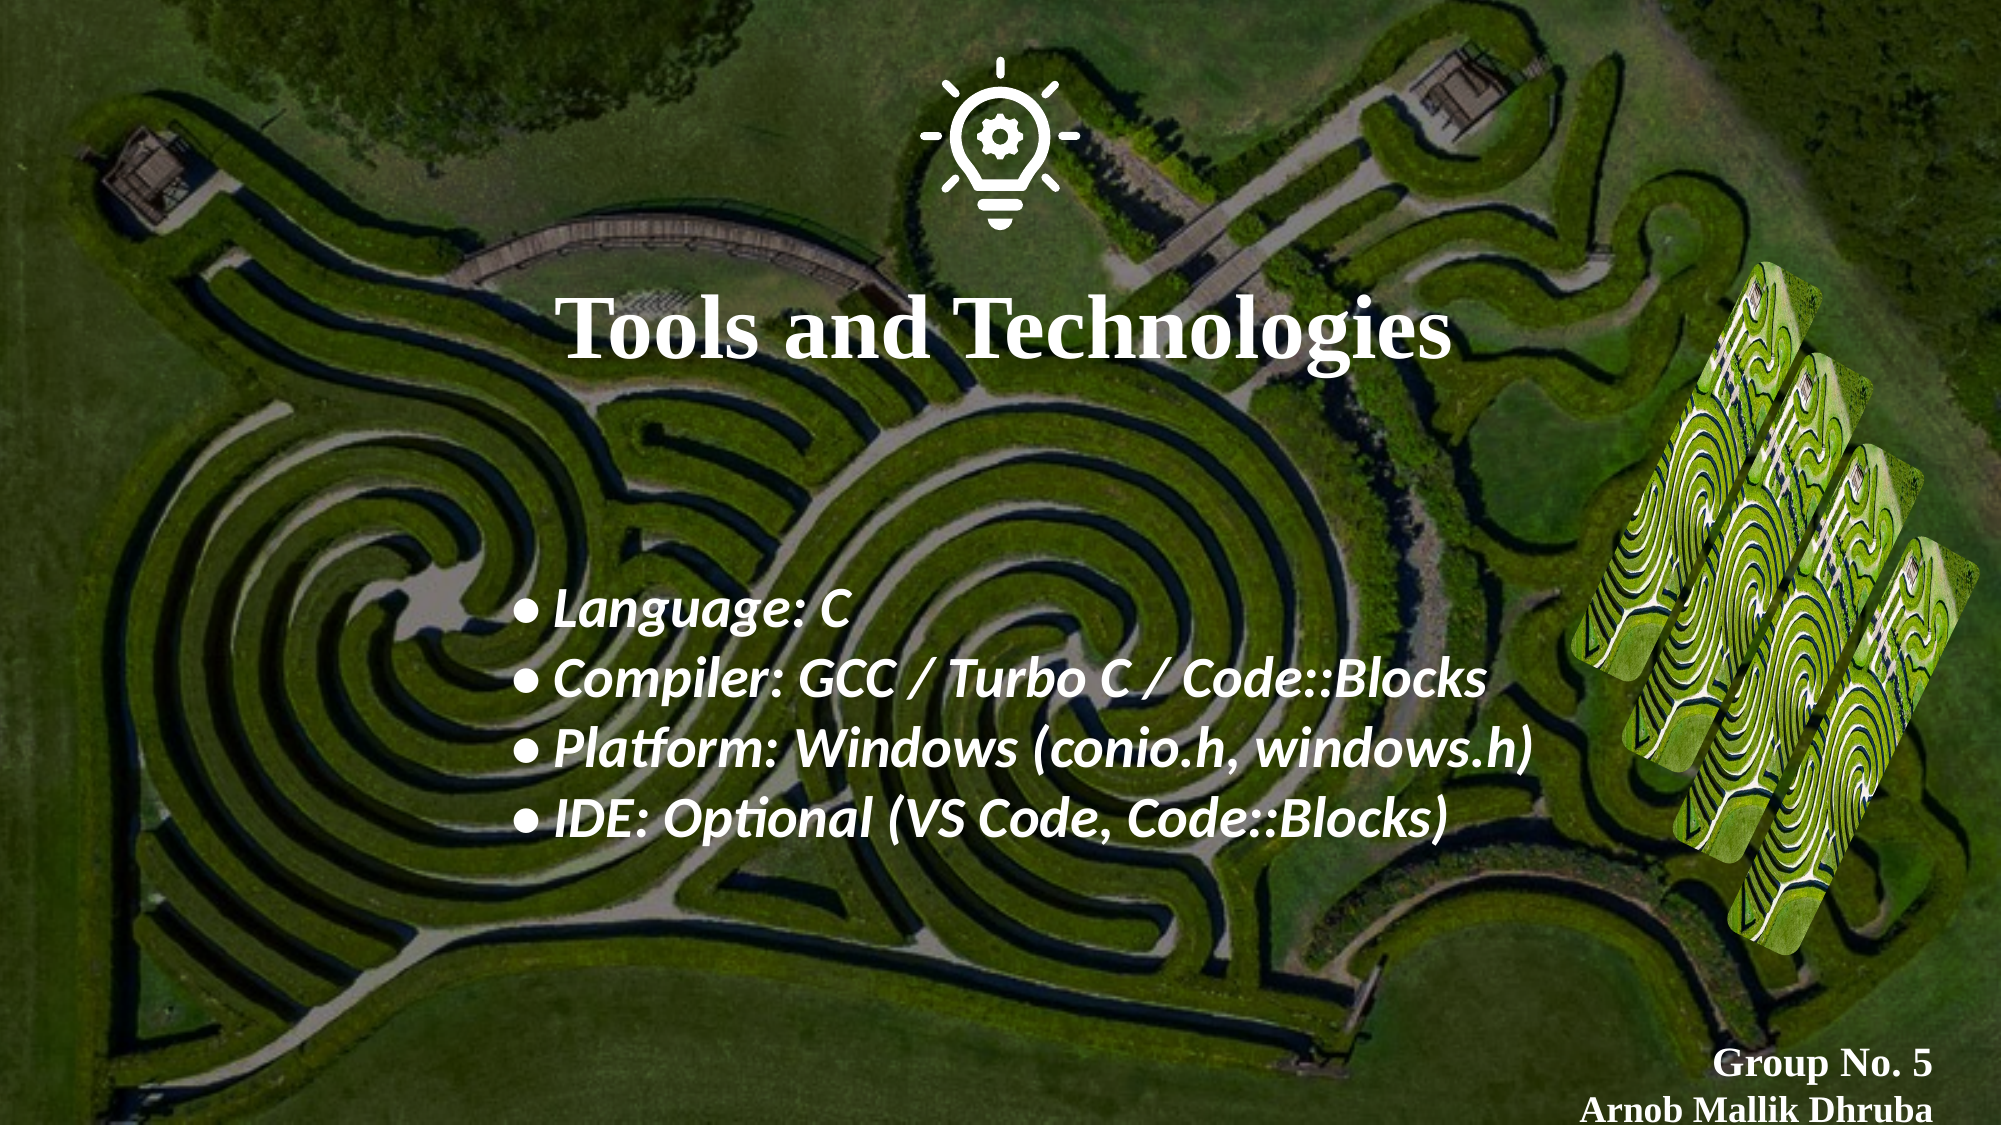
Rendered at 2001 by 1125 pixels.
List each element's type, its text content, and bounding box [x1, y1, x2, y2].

text_box Group No. 5 Arnob Mallik Dhruba [1564, 1027, 2000, 1125]
text_box [1621, 352, 1874, 773]
text_box Tools and Technologies [514, 259, 1495, 387]
text_box [1576, 261, 1823, 682]
text_box • Language: C • Compiler: GCC / Turbo C / Code::Blocks • Platform: Windows (conio.h, windows.h) • IDE: Optional (VS Code, Code::Blocks) [496, 561, 1576, 904]
picture [0, 0, 2000, 1125]
text_box [1727, 536, 1980, 956]
text_box [1672, 443, 1925, 864]
